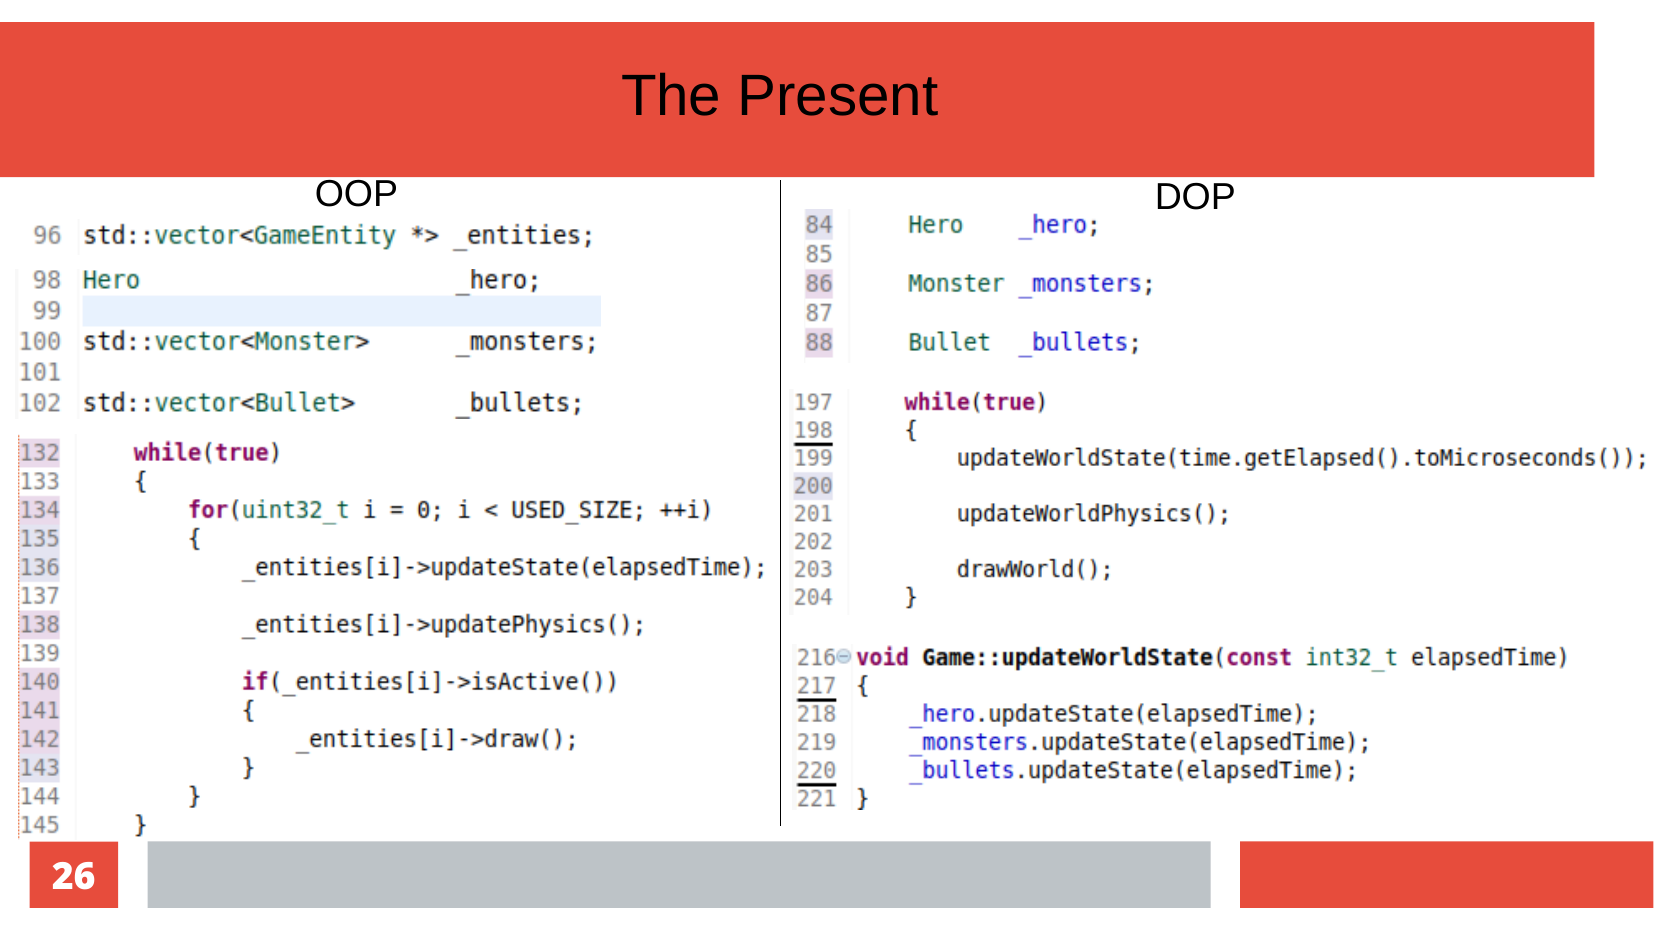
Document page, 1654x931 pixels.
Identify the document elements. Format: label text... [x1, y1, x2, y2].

picture [18, 434, 766, 841]
text_box OOP [300, 165, 421, 219]
picture [804, 209, 1156, 363]
picture [30, 219, 601, 256]
picture [792, 644, 1570, 811]
picture [789, 389, 1654, 616]
picture [15, 269, 601, 419]
text_box DOP [1140, 168, 1261, 226]
text_box The Present [270, 55, 1291, 136]
